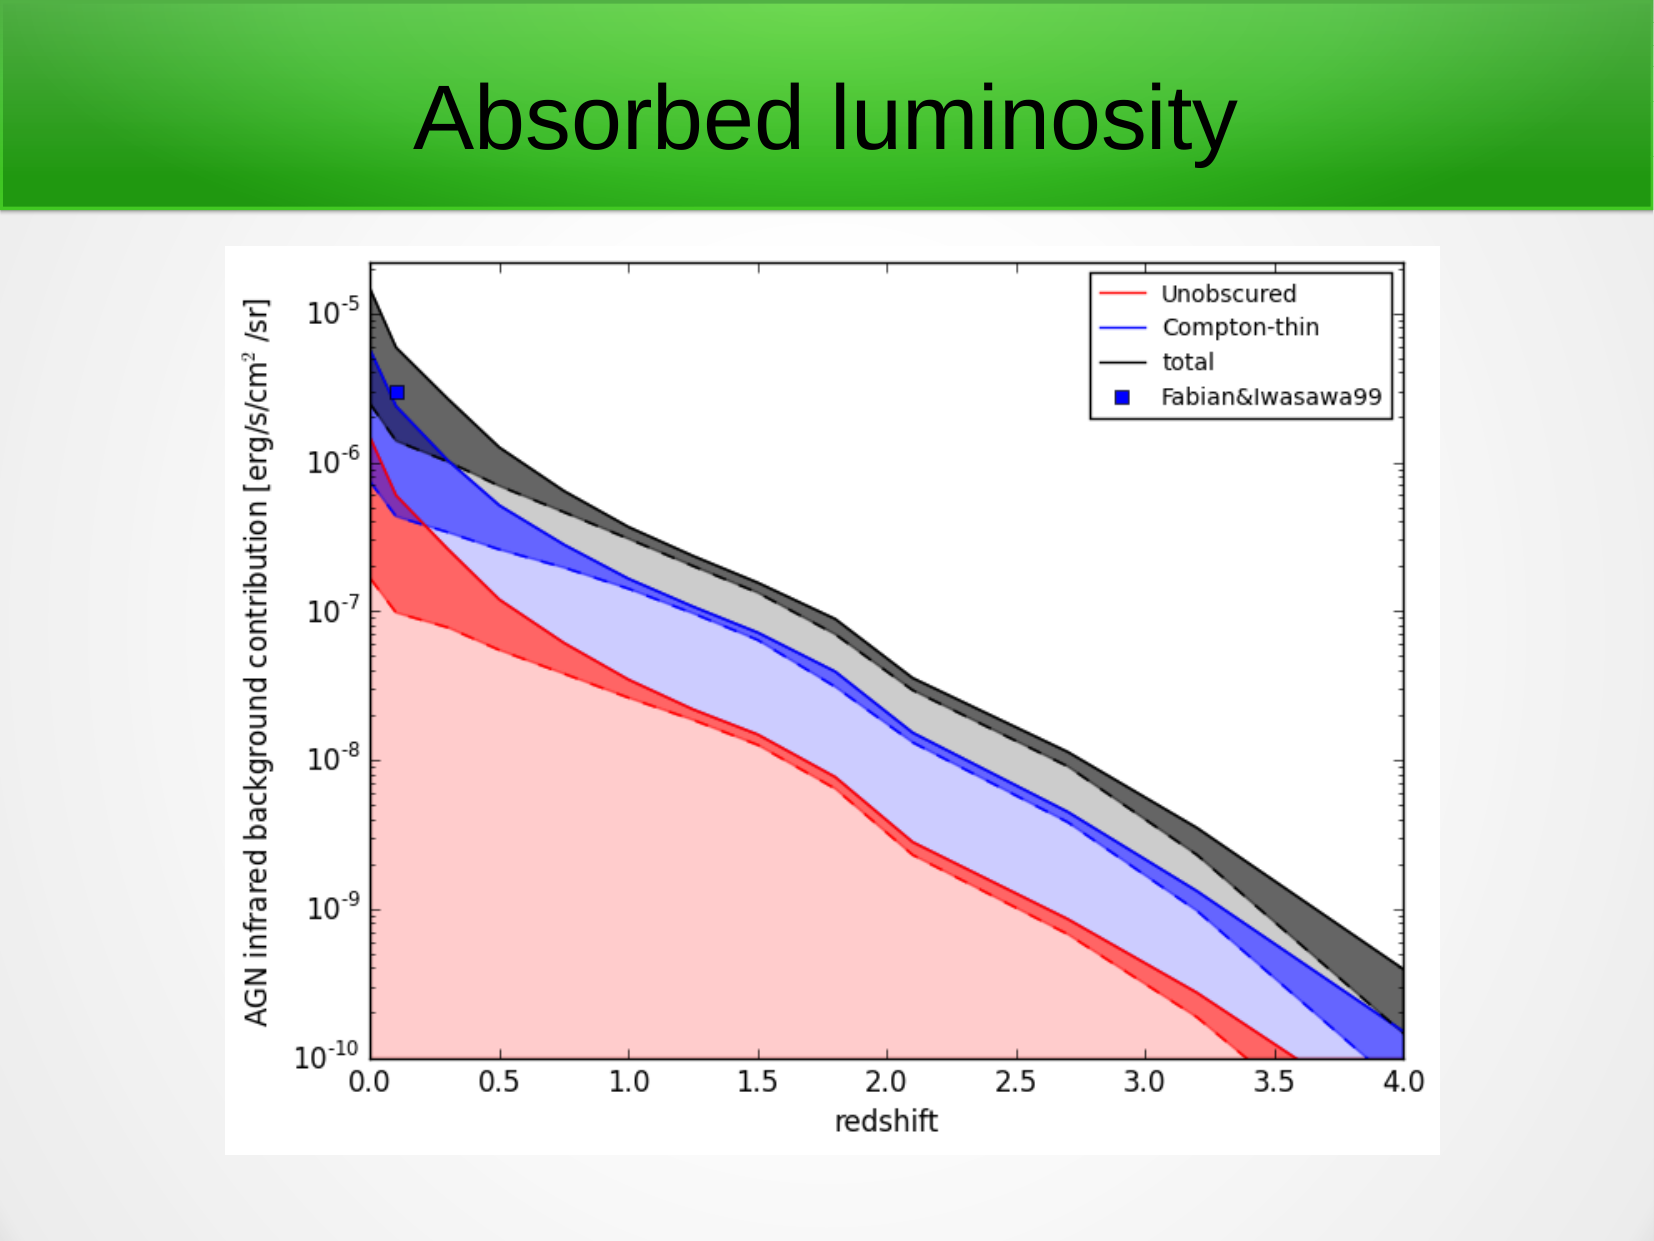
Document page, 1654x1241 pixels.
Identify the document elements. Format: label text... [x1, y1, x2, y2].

picture [225, 246, 1440, 1156]
title Absorbed luminosity [82, 47, 1571, 189]
